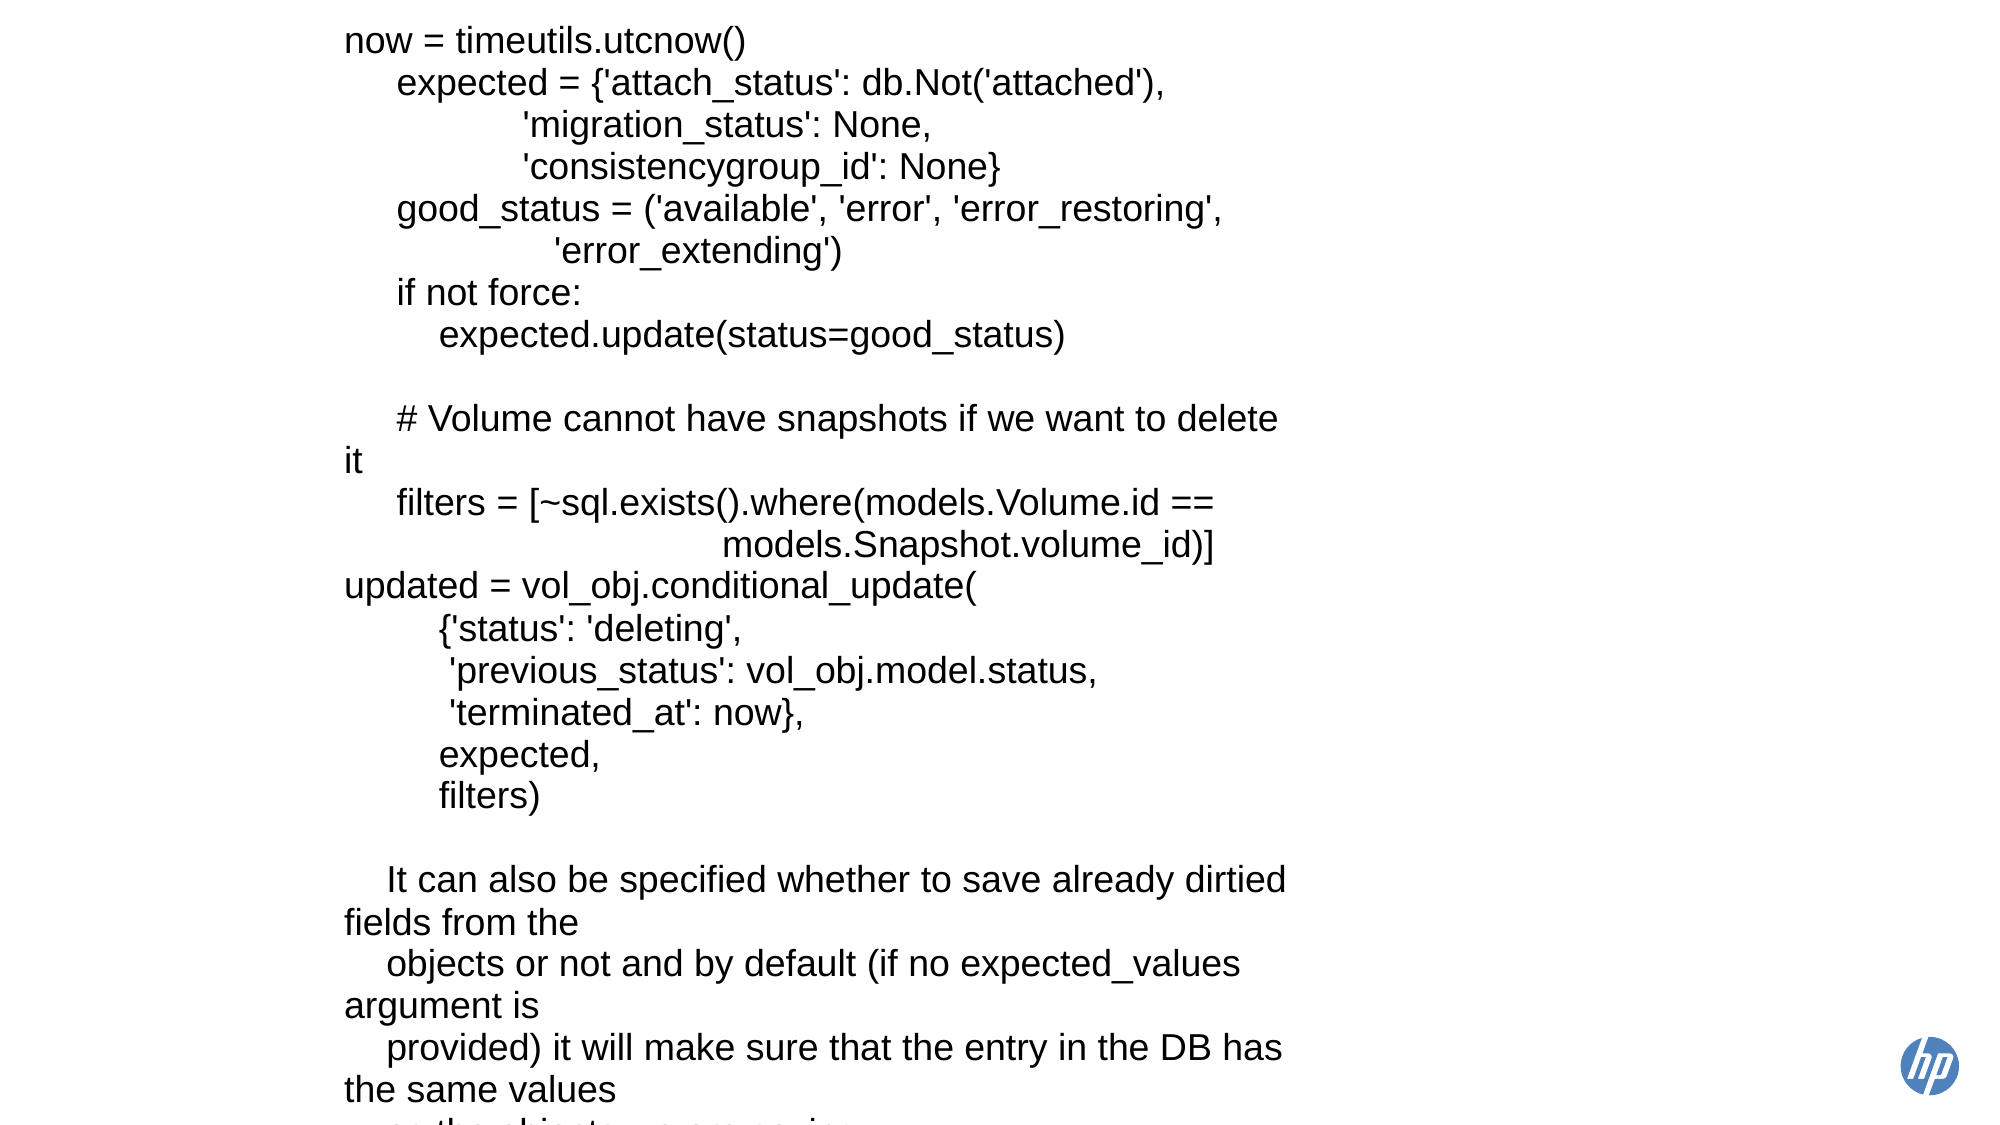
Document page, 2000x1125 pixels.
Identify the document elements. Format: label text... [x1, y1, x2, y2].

text_box now = timeutils.utcnow() expected = {'attach_status': db.Not('attached'), 'migration_status': None, 'consistencygroup_id': None} good_status = ('available', 'error', 'error_restoring', 'error_extending') if not force: expected.update(status=good_status) # Volume cannot have snapshots if we want to delete it filters = [~sql.exists().where(models.Volume.id == models.Snapshot.volume_id)] updated = vol_obj.conditional_update( {'status': 'deleting', 'previous_status': vol_obj.model.status, 'terminated_at': now}, expected, filters) It can also be specified whether to save already dirtied fields from the objects or not and by default (if no expected_values argument is provided) it will make sure that the entry in the DB has the same values as the objects we are saving. [329, 11, 1323, 1125]
